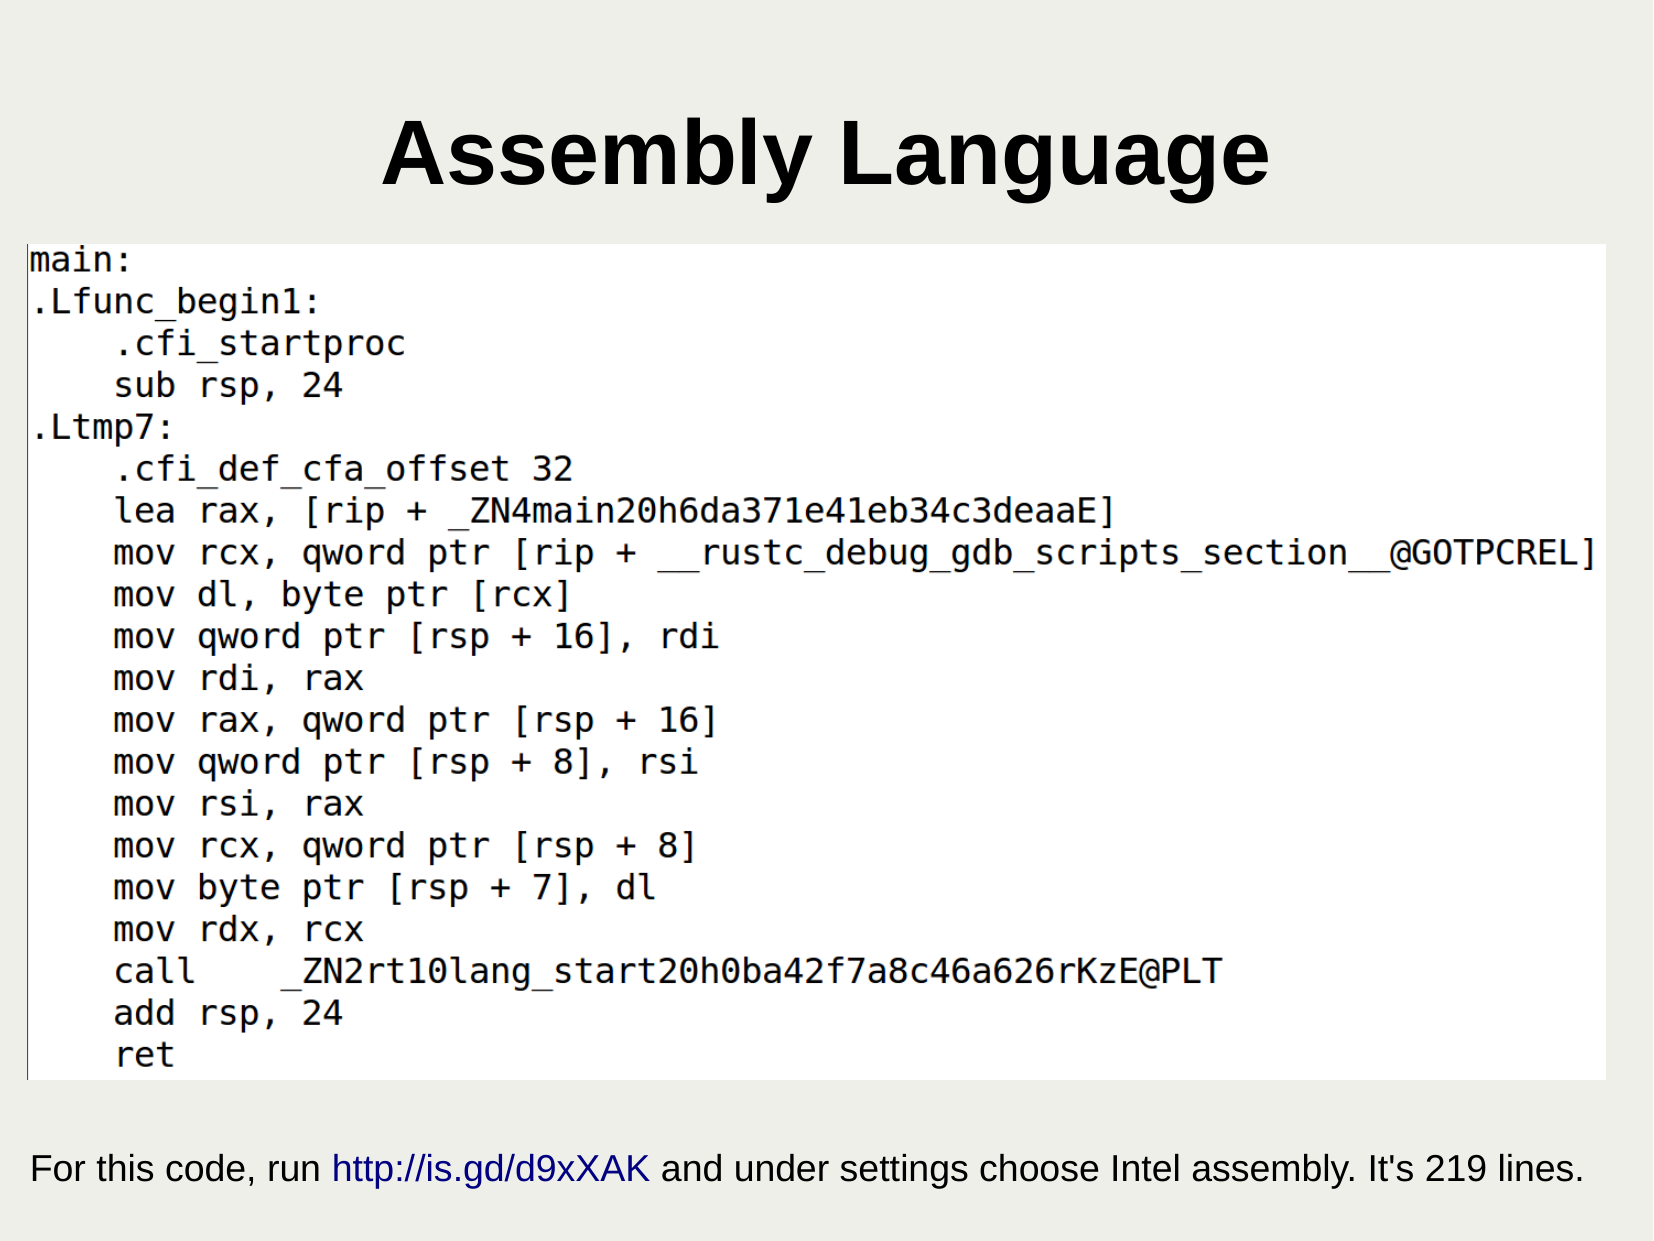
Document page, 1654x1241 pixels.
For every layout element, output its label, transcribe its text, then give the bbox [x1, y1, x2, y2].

text_box For this code, run http://is.gd/d9xXAK and under settings choose Intel assembly. It's 219 lines. [15, 1140, 1606, 1197]
title Assembly Language [82, 49, 1571, 244]
picture [0, 0, 1654, 1241]
